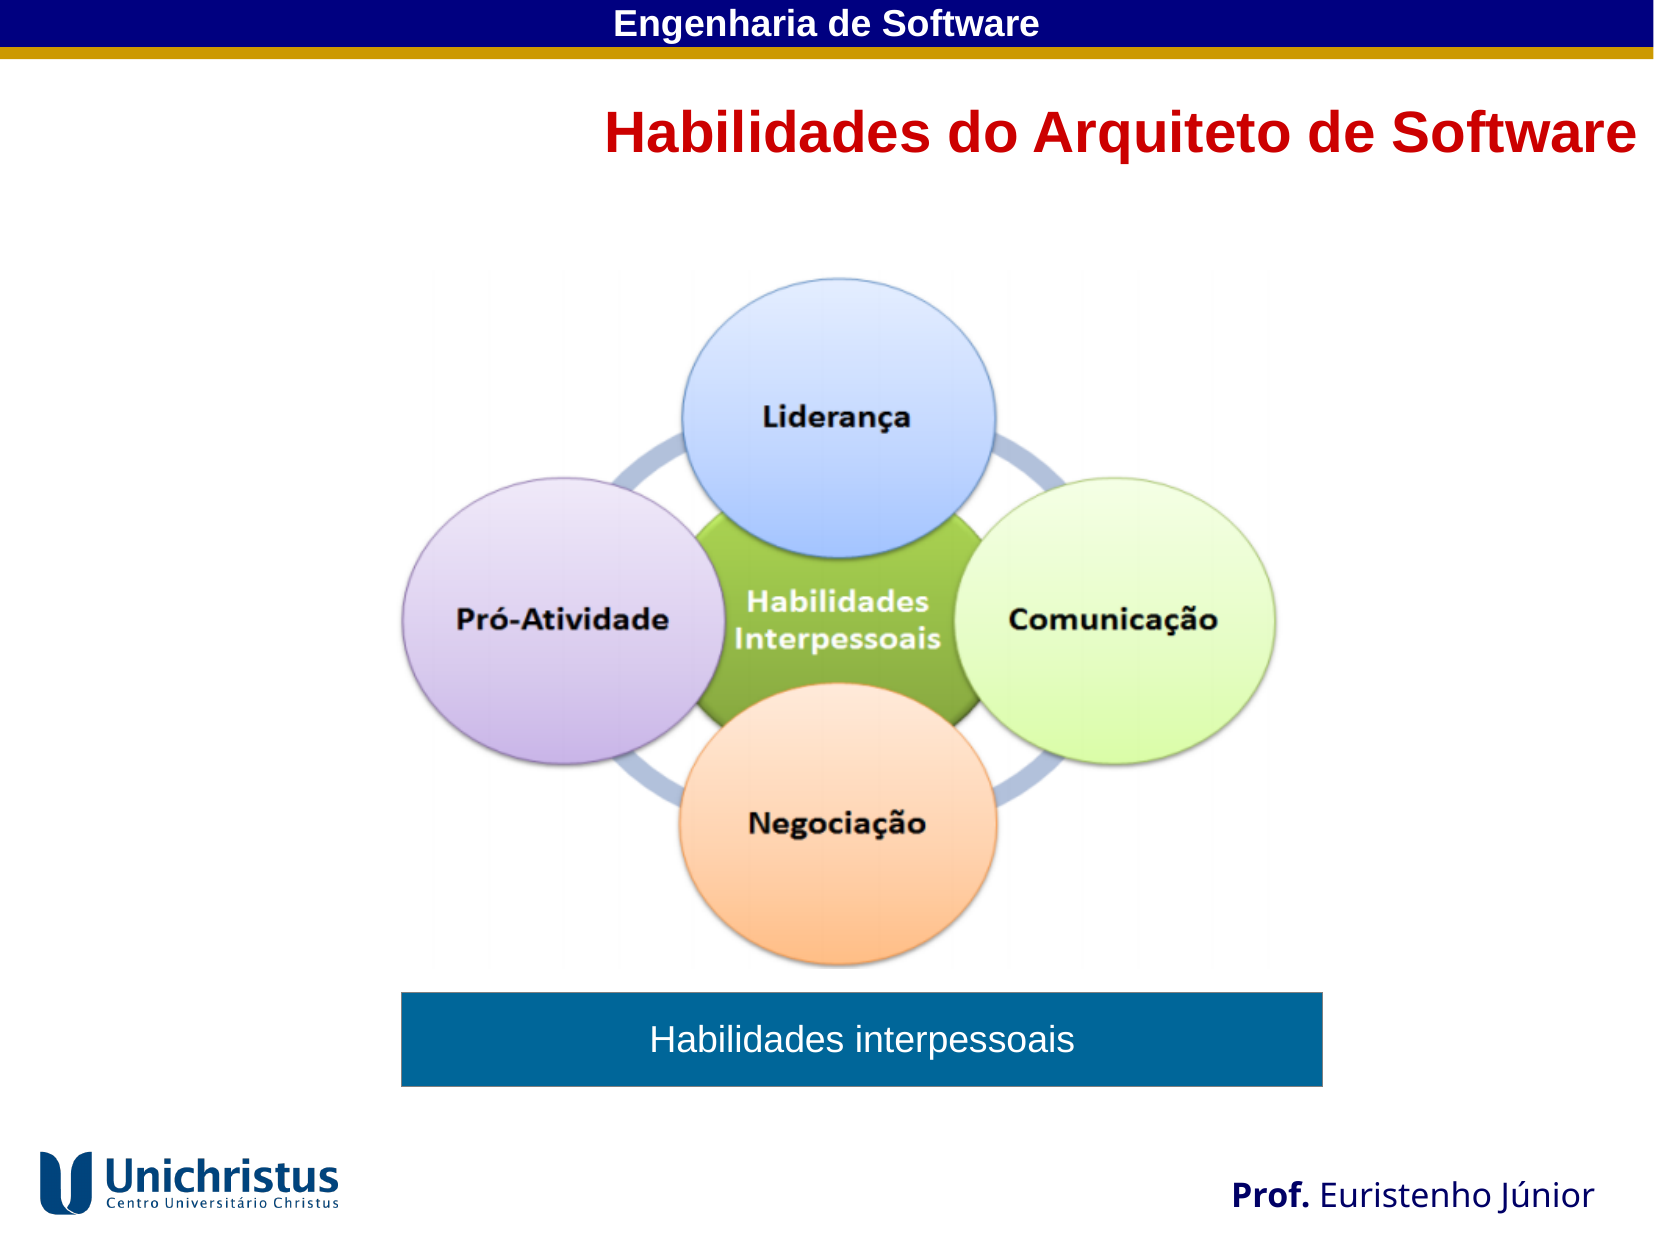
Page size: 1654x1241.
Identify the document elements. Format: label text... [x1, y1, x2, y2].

text_box [0, 47, 1654, 60]
picture [389, 268, 1398, 969]
text_box Habilidades do Arquiteto de Software [589, 92, 1654, 173]
picture [35, 1148, 343, 1217]
text_box Prof. Euristenho Júnior [1216, 1163, 1654, 1224]
text_box Habilidades interpessoais [401, 992, 1323, 1087]
text_box Engenharia de Software [0, 0, 1654, 47]
